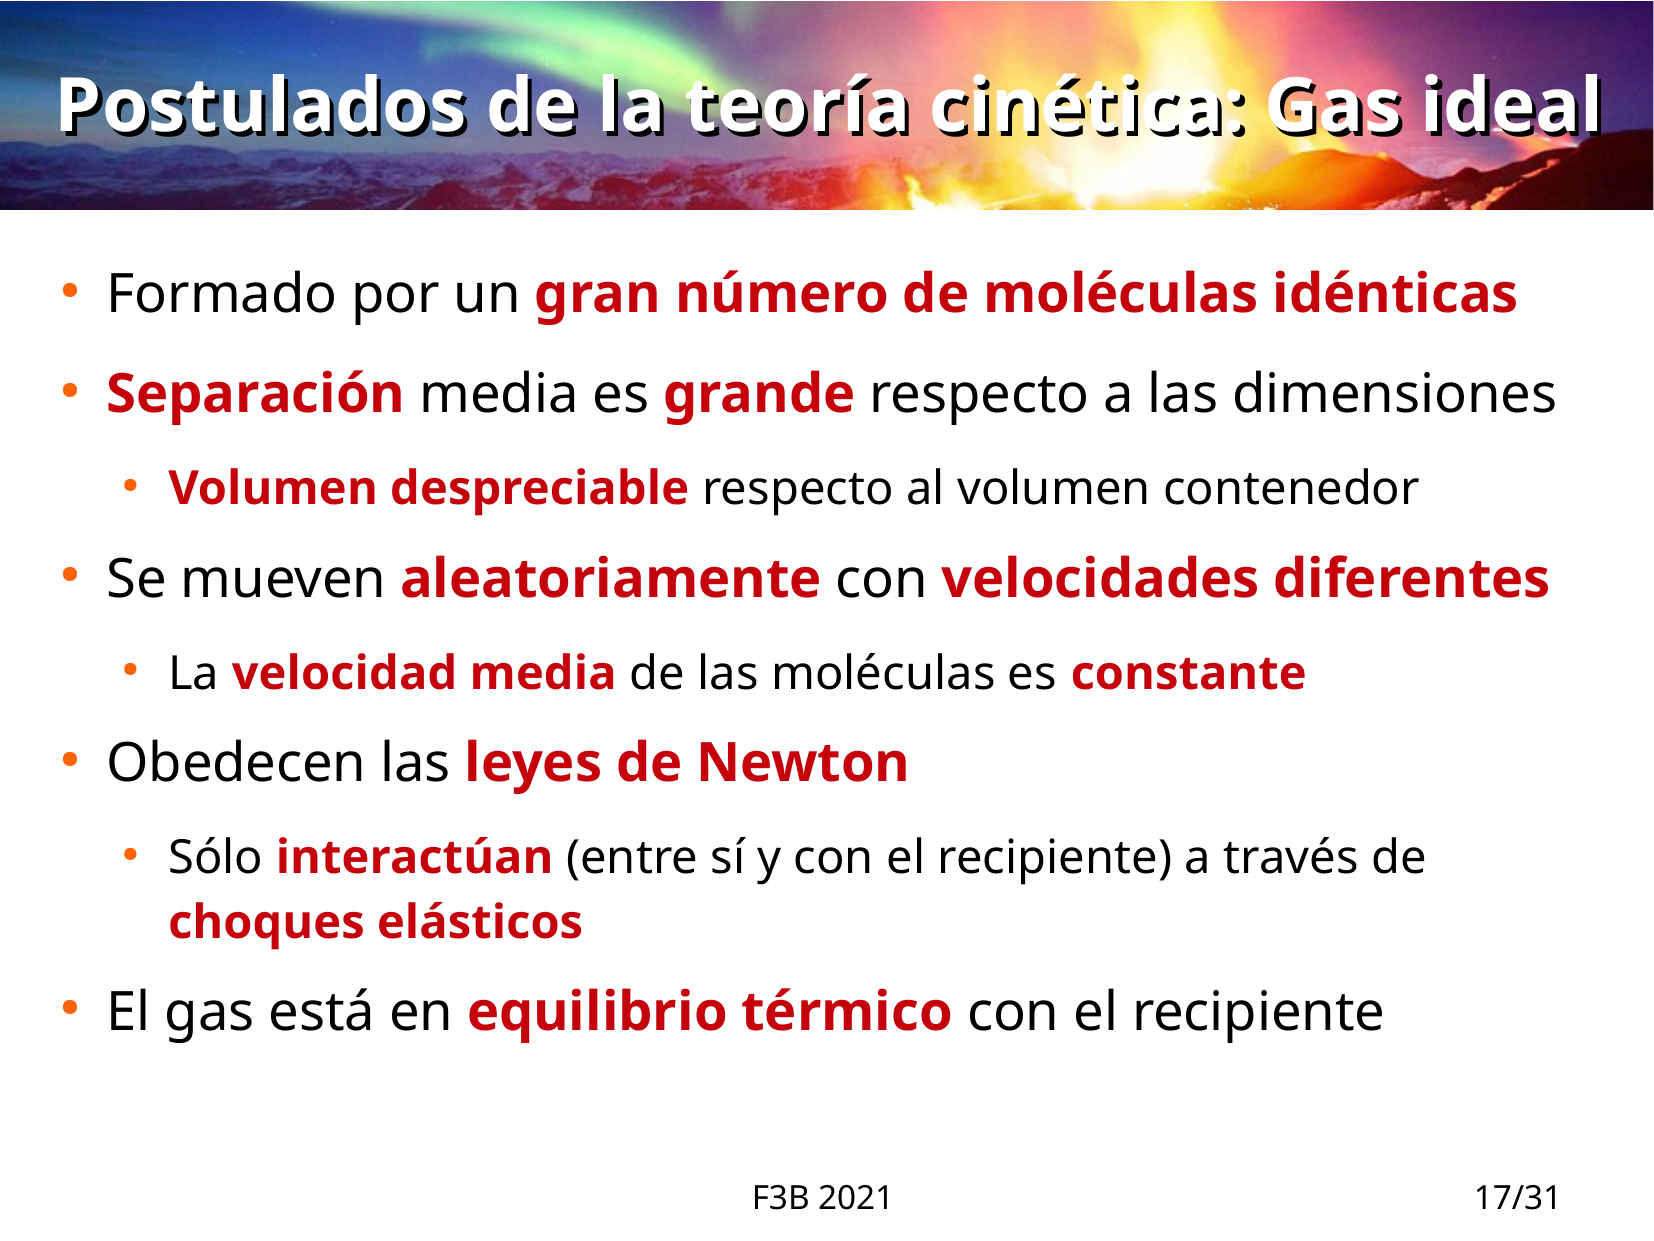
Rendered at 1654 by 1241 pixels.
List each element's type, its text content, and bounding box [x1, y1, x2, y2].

title Postulados de la teoría cinética: Gas ideal [45, 15, 1606, 191]
picture [0, 1, 1654, 210]
list Formado por un gran número de moléculas idénticas Separación media es grande respecto a las dimensiones Volumen despreciable respecto al volumen contenedor Se mueven aleatoriamente con velocidades diferentes La velocidad media de las moléculas es constante Obedecen las leyes de Newton Sólo interactúan (entre sí y con el recipiente) a través de choques elásticos El gas está en equilibrio térmico con el recipiente [45, 255, 1606, 1156]
